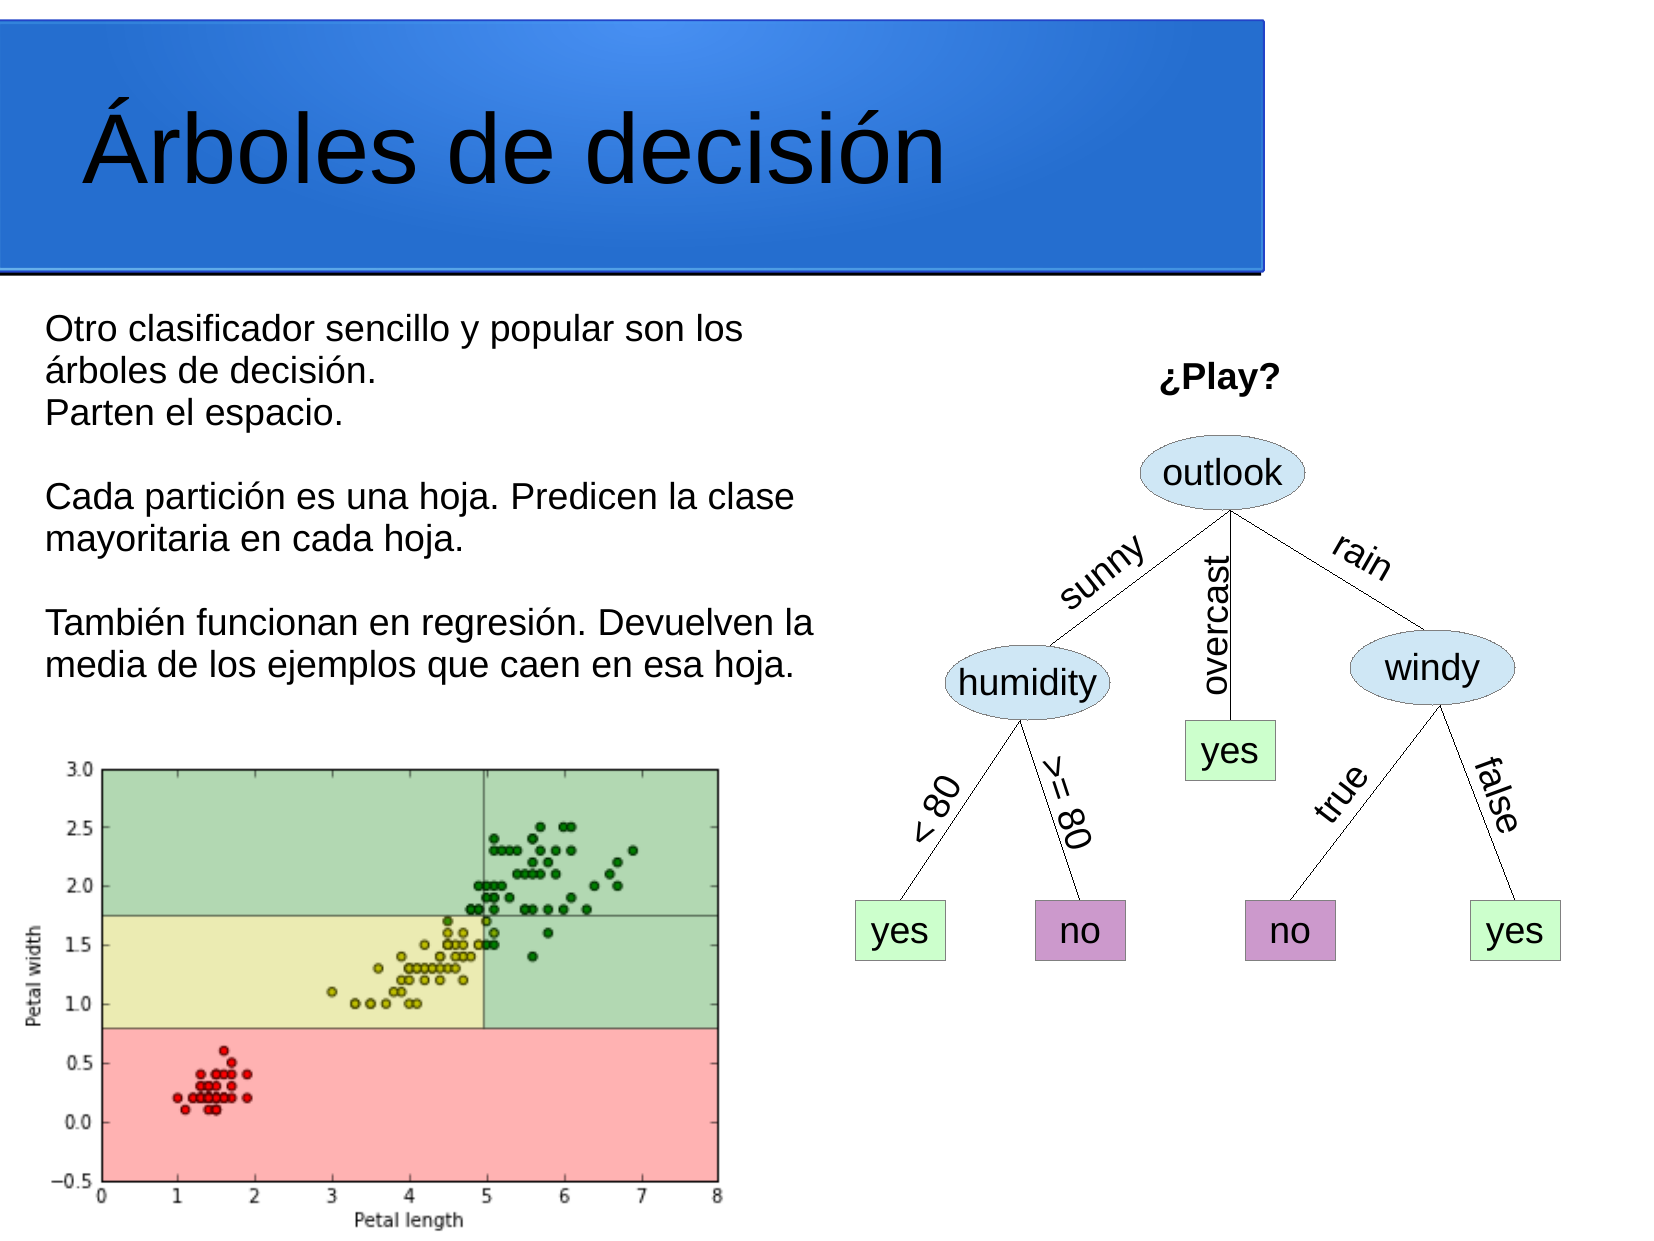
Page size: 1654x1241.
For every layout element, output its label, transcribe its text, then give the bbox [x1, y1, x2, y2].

text_box Otro clasificador sencillo y popular son los árboles de decisión. Parten el espacio. Cada partición es una hoja. Predicen la clase mayoritaria en cada hoja. También funcionan en regresión. Devuelven la media de los ejemplos que caen en esa hoja. [30, 300, 886, 736]
text_box < 80 [885, 751, 985, 871]
text_box overcast [1185, 539, 1245, 712]
text_box false [1454, 735, 1546, 857]
text_box windy [1350, 630, 1516, 706]
text_box ¿Play? [1143, 348, 1297, 406]
text_box yes [1470, 900, 1561, 961]
text_box rain [1310, 509, 1419, 605]
text_box outlook [1140, 435, 1306, 511]
text_box >= 80 [1020, 735, 1114, 873]
text_box no [1245, 900, 1336, 961]
text_box yes [855, 900, 946, 961]
text_box yes [1185, 720, 1276, 781]
text_box humidity [945, 645, 1111, 721]
picture [15, 749, 736, 1241]
title Árboles de decisión [82, 47, 1235, 252]
text_box true [1290, 738, 1393, 849]
text_box sunny [1033, 508, 1171, 635]
text_box no [1035, 900, 1126, 961]
